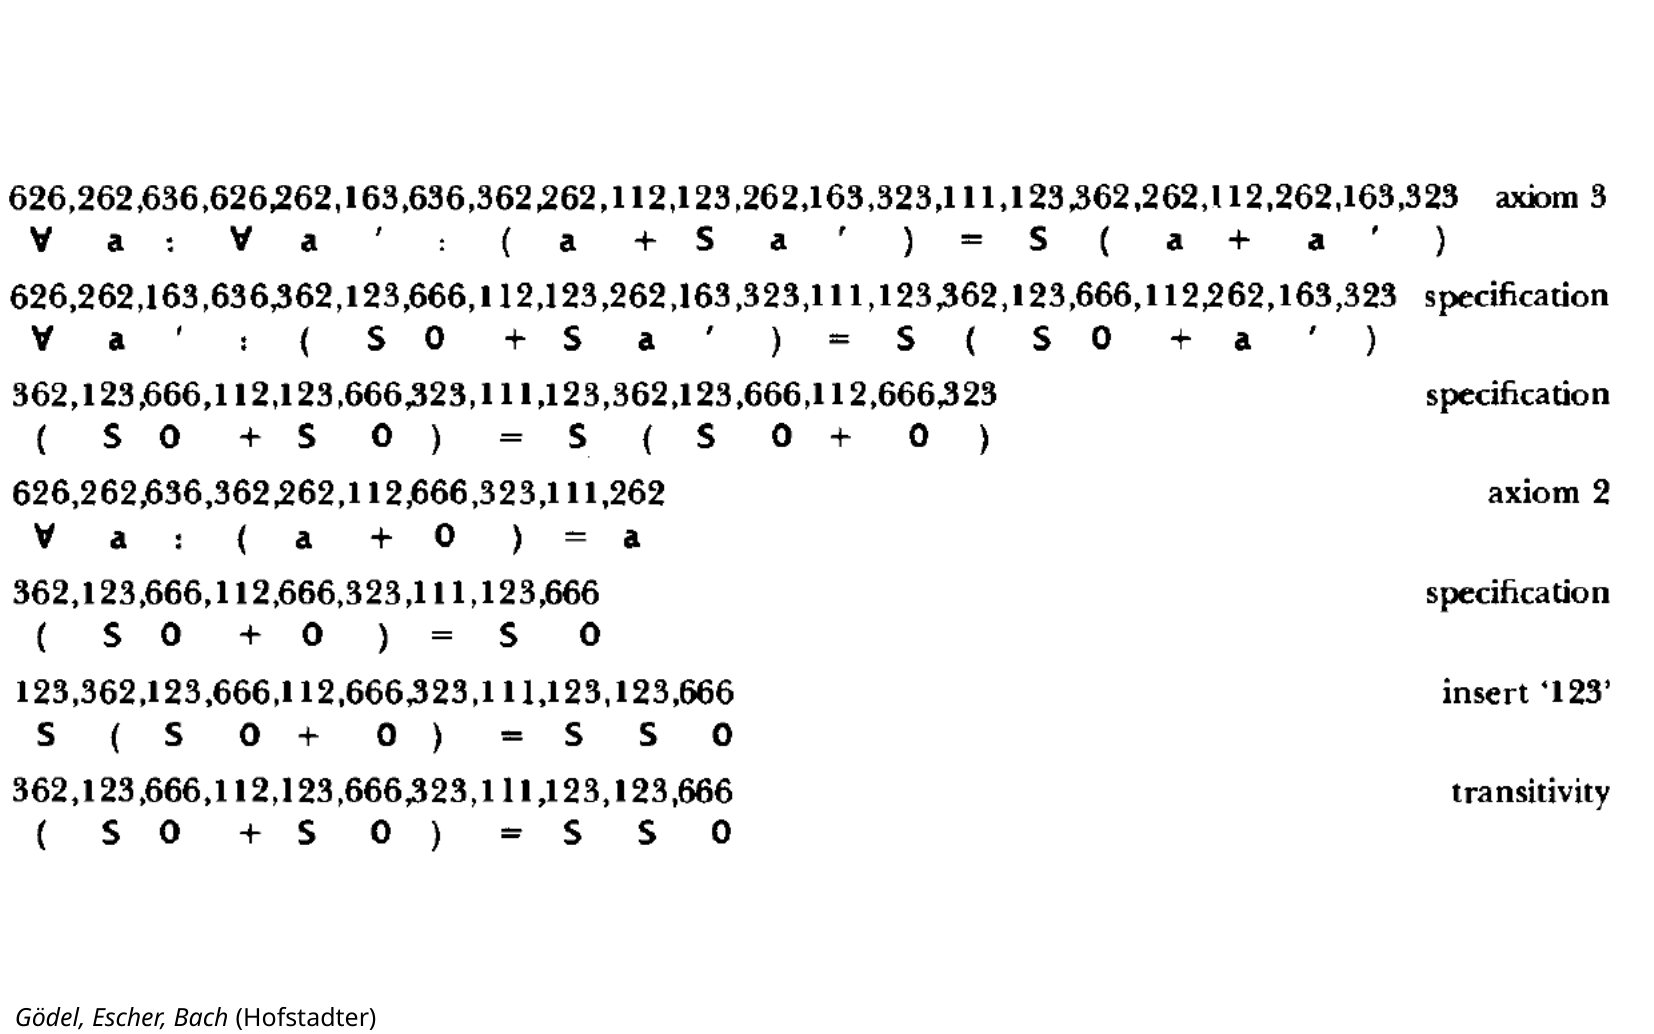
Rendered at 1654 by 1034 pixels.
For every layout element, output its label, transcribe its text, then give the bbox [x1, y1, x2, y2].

text_box Gödel, Escher, Bach (Hofstadter) [0, 992, 713, 1034]
picture [0, 172, 1653, 869]
